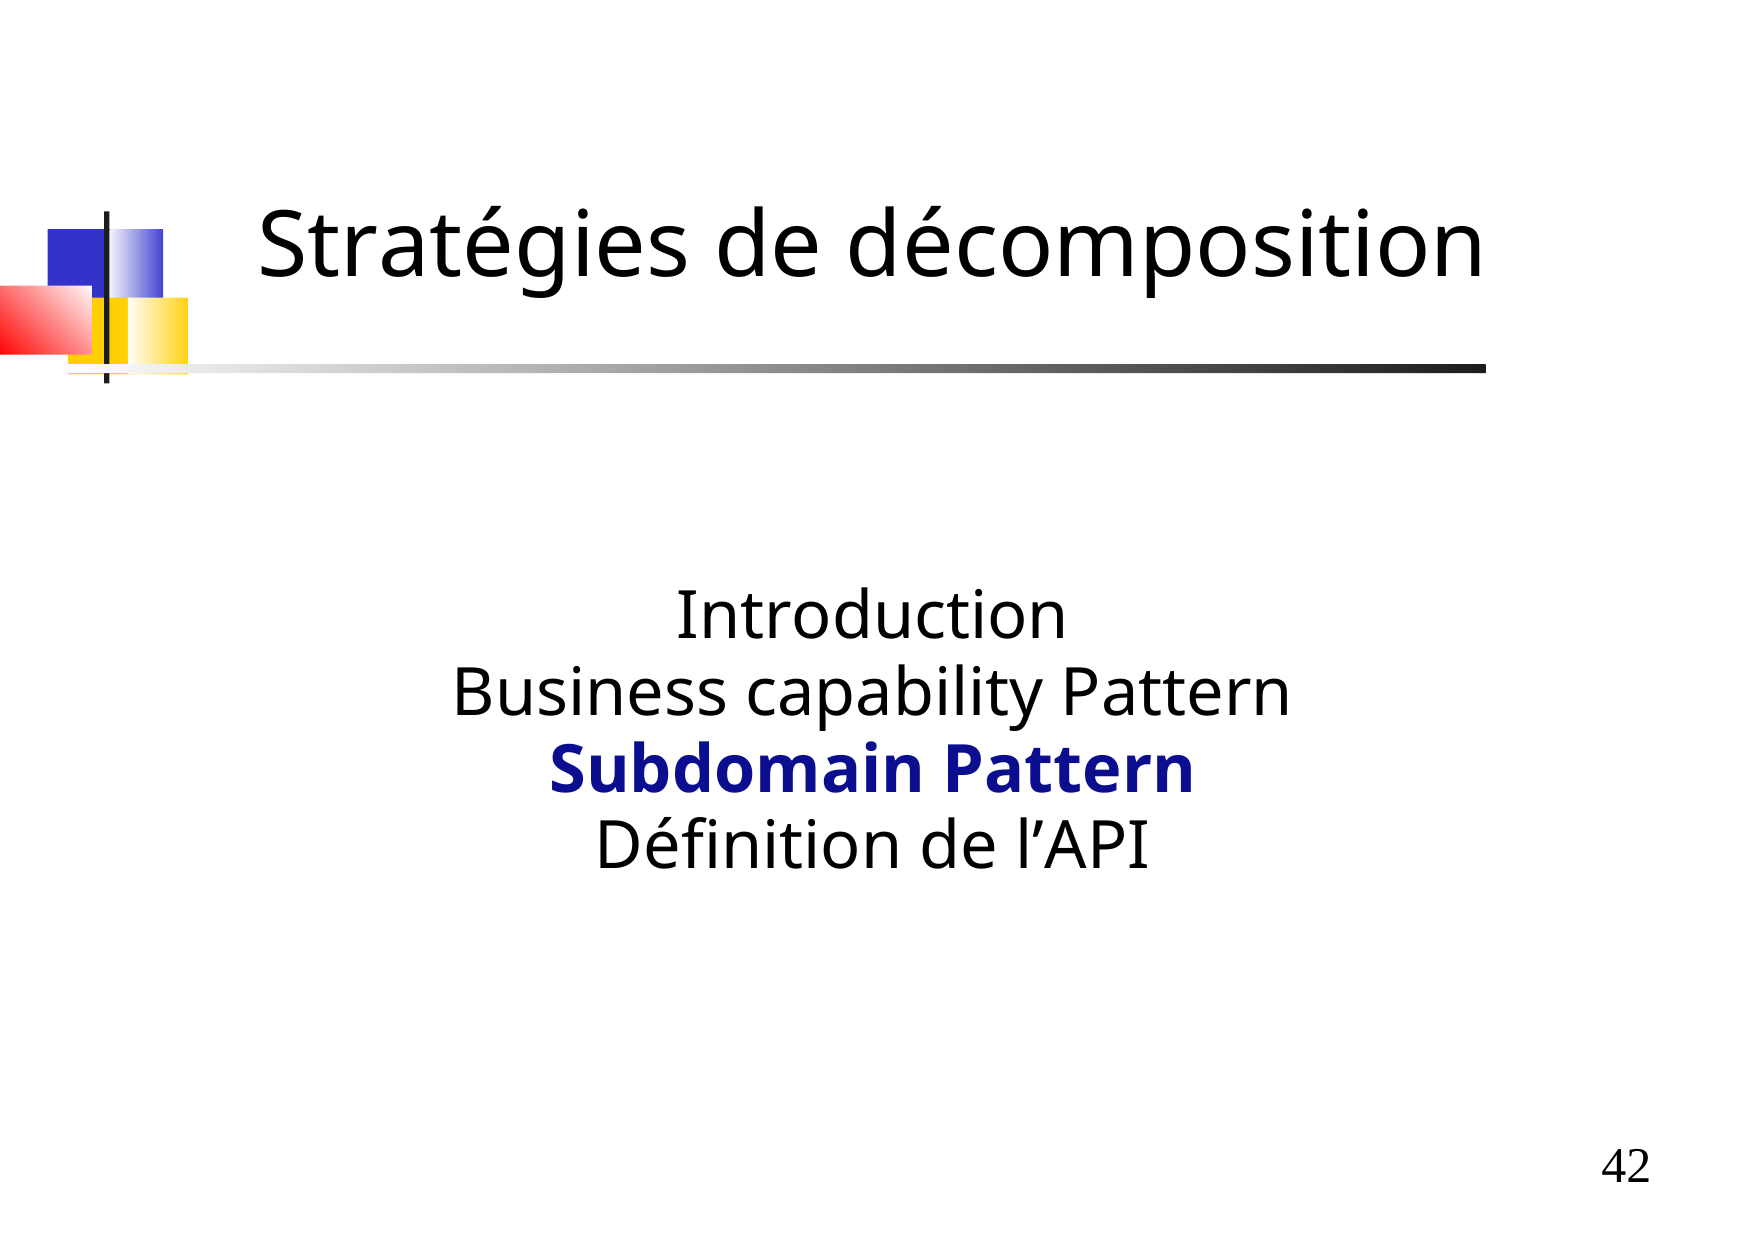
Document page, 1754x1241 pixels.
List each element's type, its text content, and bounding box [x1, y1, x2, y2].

title Stratégies de décomposition [179, 139, 1567, 351]
subtitle Introduction Business capability Pattern Subdomain Pattern Définition de l’API [179, 371, 1567, 1091]
